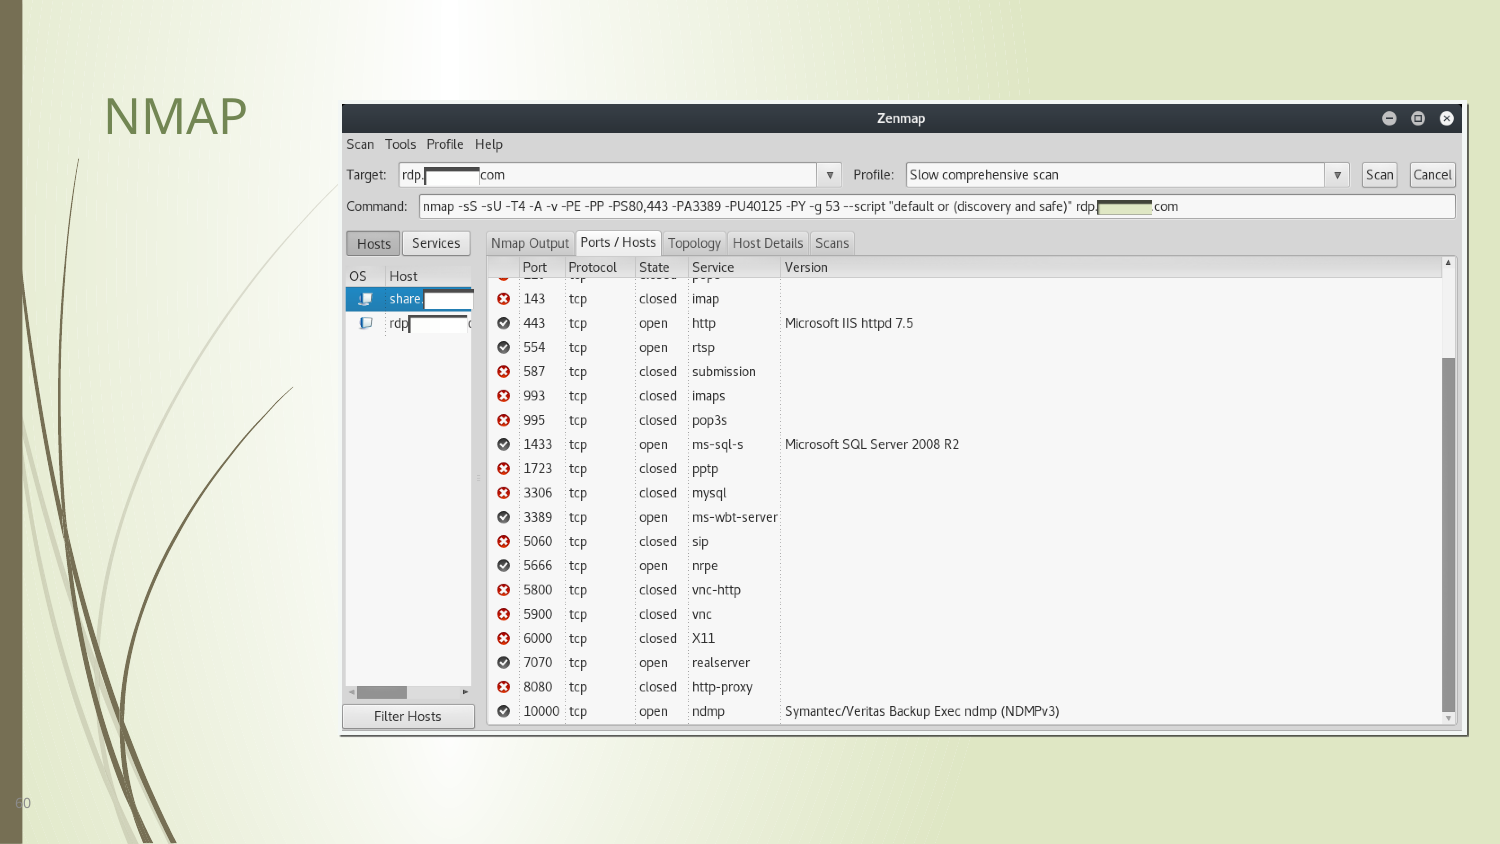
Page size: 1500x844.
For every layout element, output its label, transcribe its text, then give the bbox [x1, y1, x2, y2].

footer <number> [0, 782, 475, 828]
picture [342, 104, 1463, 731]
title NMAP [88, 76, 1186, 235]
